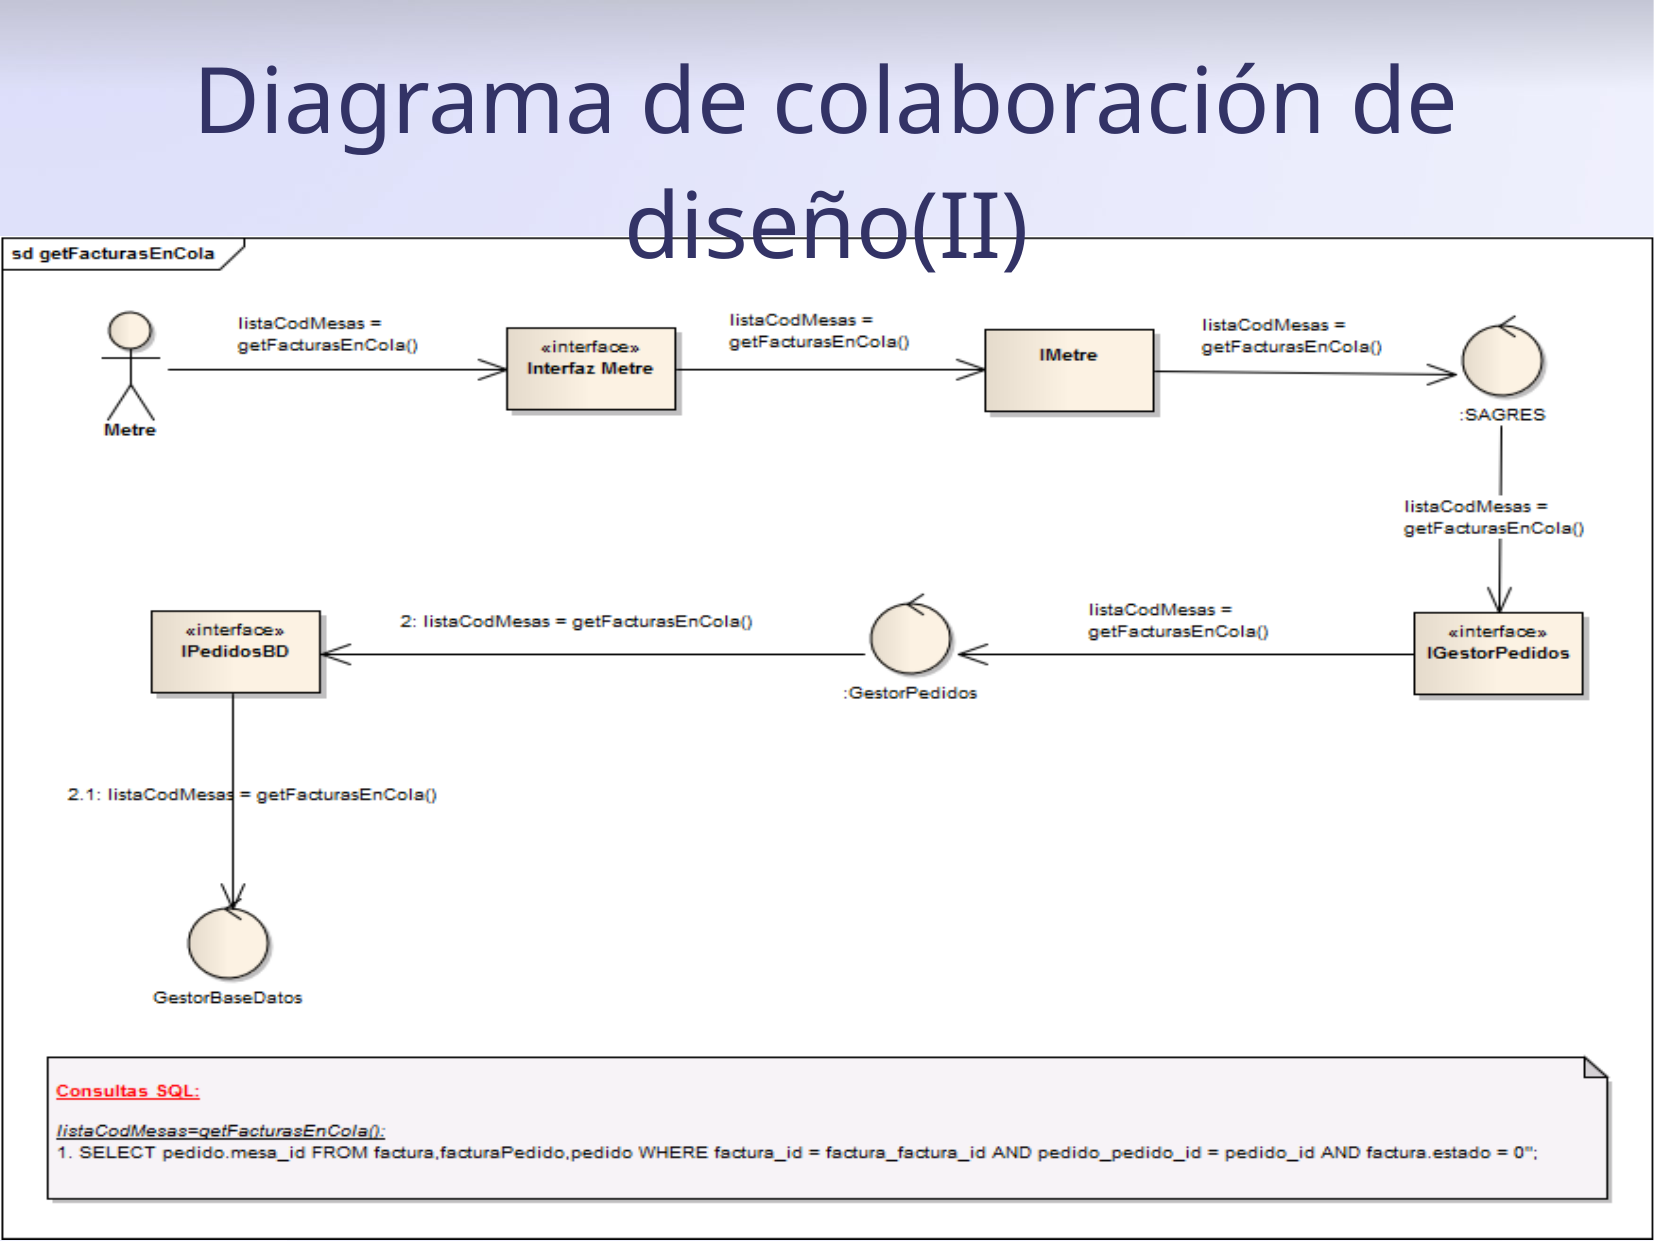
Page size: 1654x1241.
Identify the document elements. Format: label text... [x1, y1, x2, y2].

title Diagrama de colaboración de diseño(II) [82, 0, 1571, 321]
picture [0, 0, 1654, 1241]
